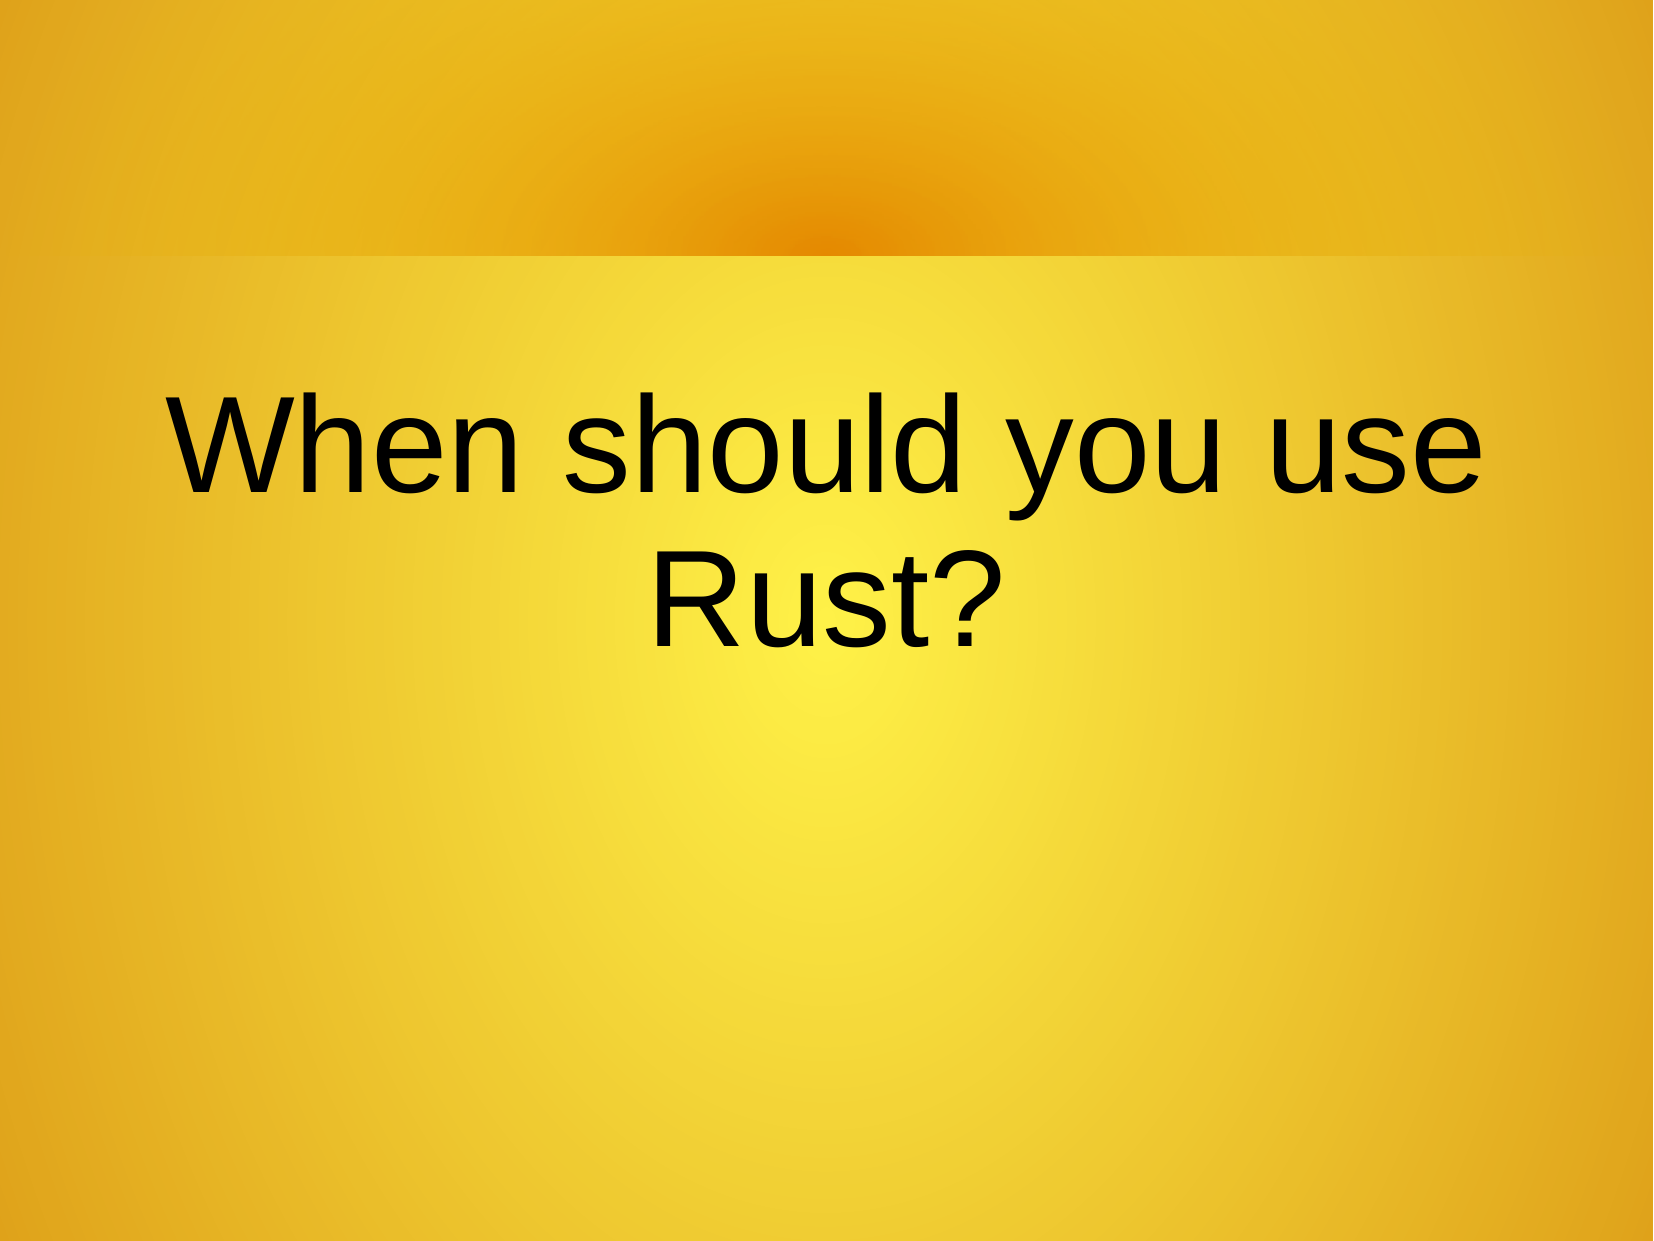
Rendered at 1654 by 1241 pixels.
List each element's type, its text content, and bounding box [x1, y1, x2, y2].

subtitle When should you use Rust? [82, 47, 1571, 997]
